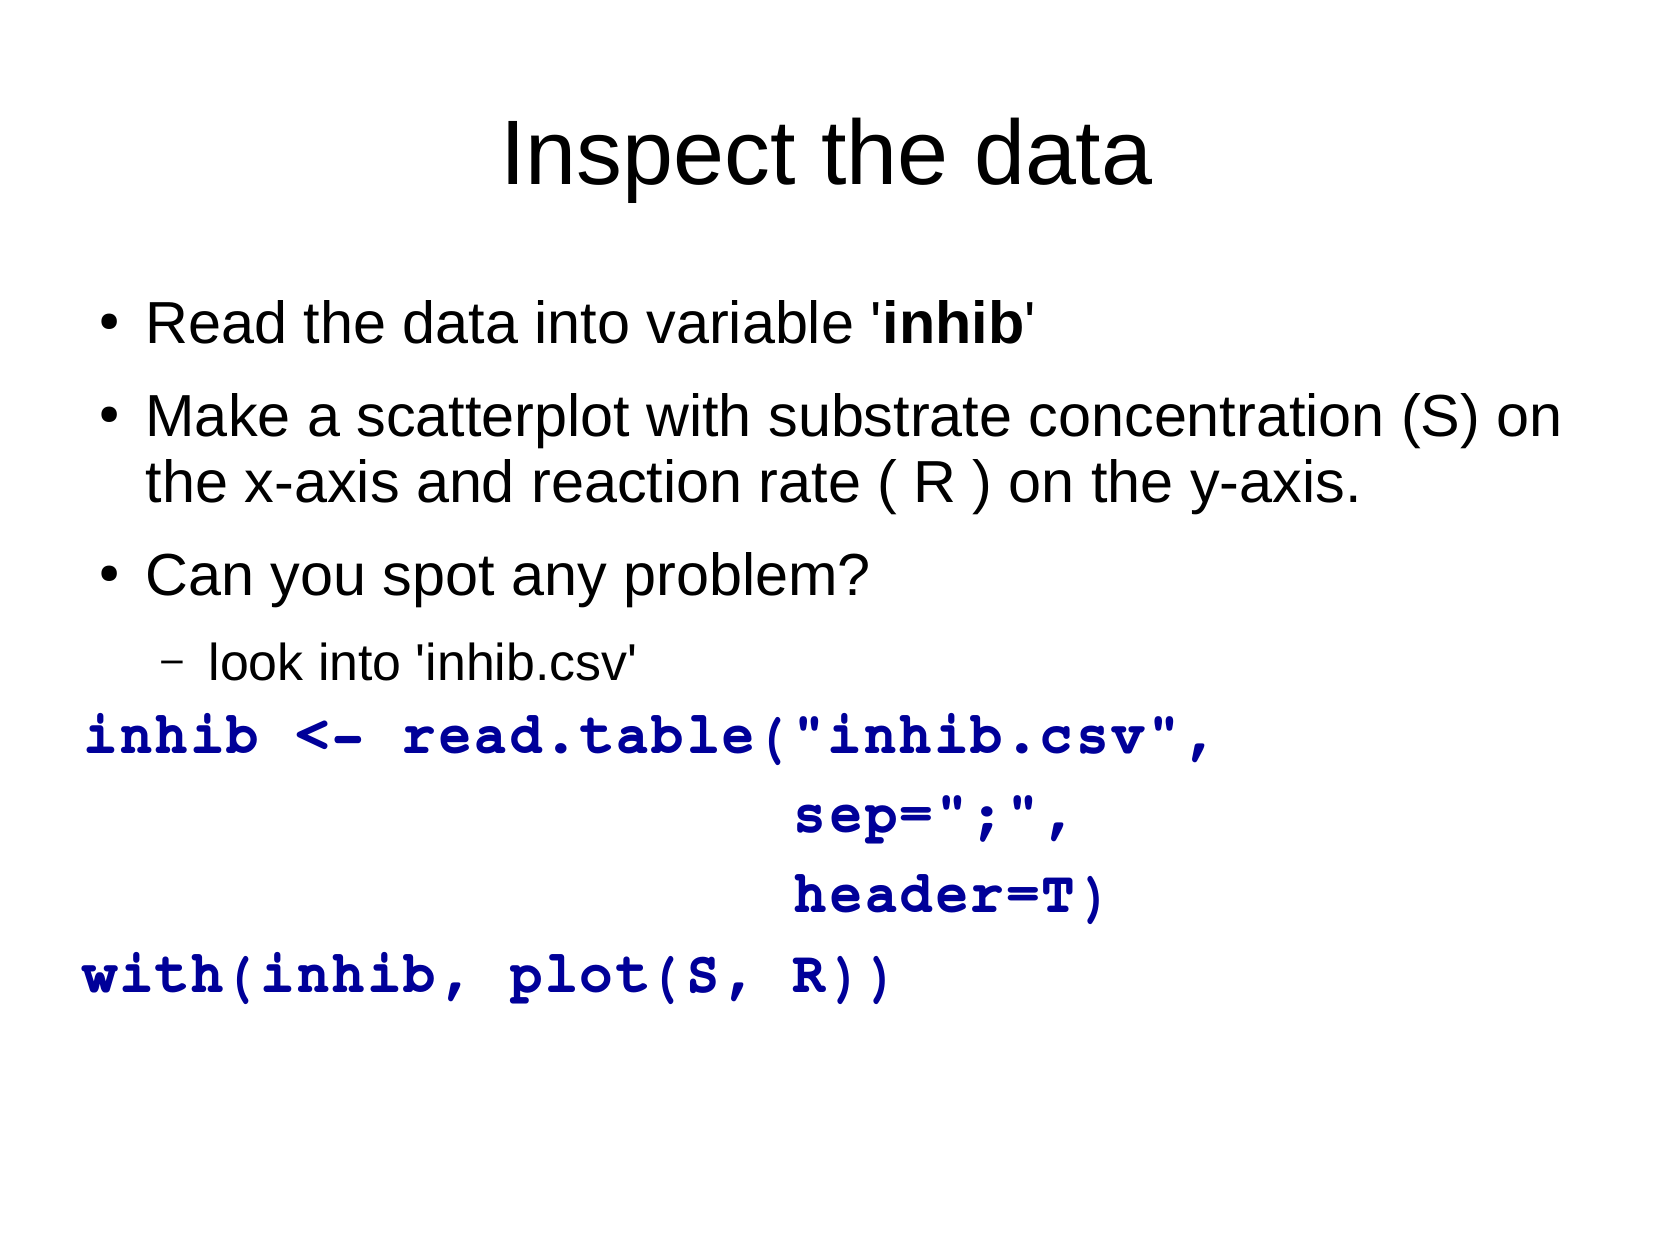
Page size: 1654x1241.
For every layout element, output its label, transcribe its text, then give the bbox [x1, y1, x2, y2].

title Inspect the data [82, 49, 1571, 257]
list Read the data into variable 'inhib' Make a scatterplot with substrate concentration (S) on the x-axis and reaction rate ( R ) on the y-axis. Can you spot any problem? look into 'inhib.csv' inhib <- read.table("inhib.csv", sep=";", header=T) with(inhib, plot(S, R)) [82, 290, 1571, 1010]
